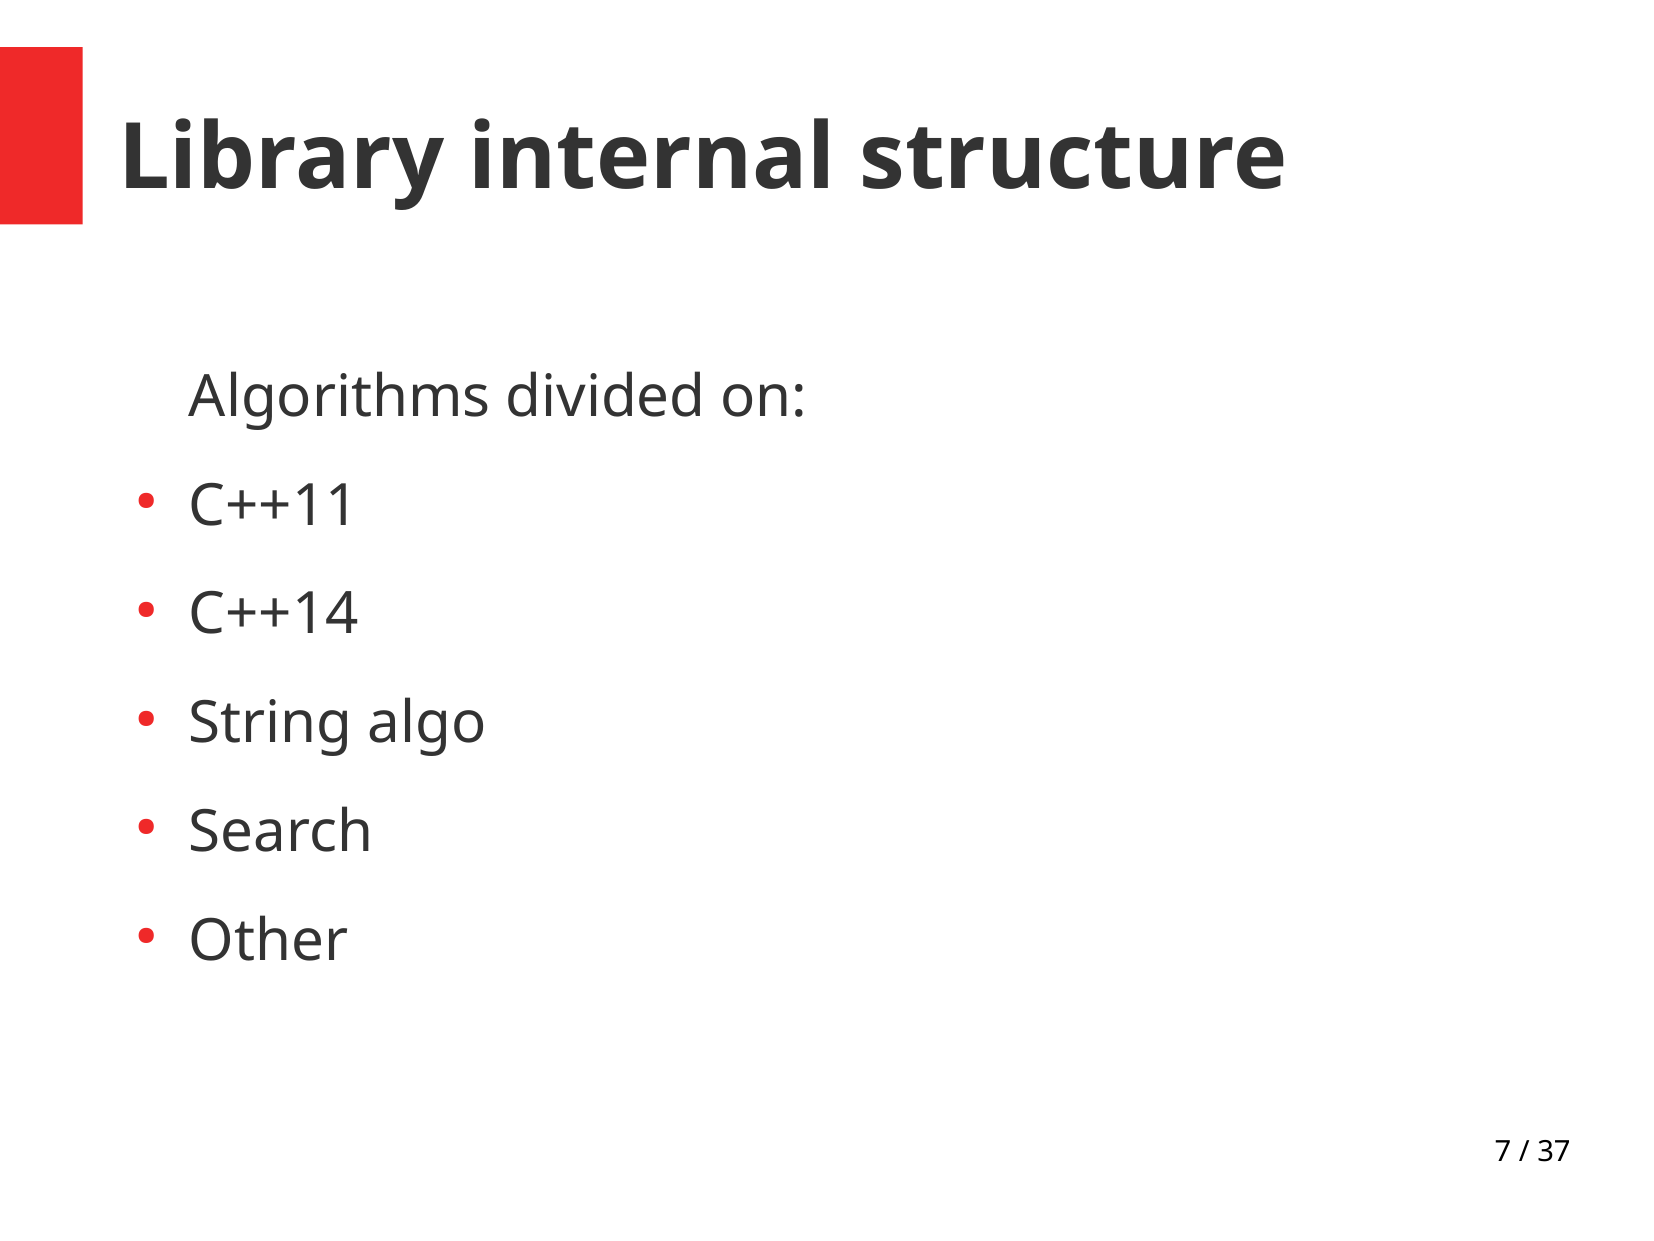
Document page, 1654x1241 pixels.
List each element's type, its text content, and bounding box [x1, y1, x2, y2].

list Algorithms divided on: C++11 C++14 String algo Search Other [118, 354, 1536, 1074]
title Library internal structure [118, 49, 1571, 257]
